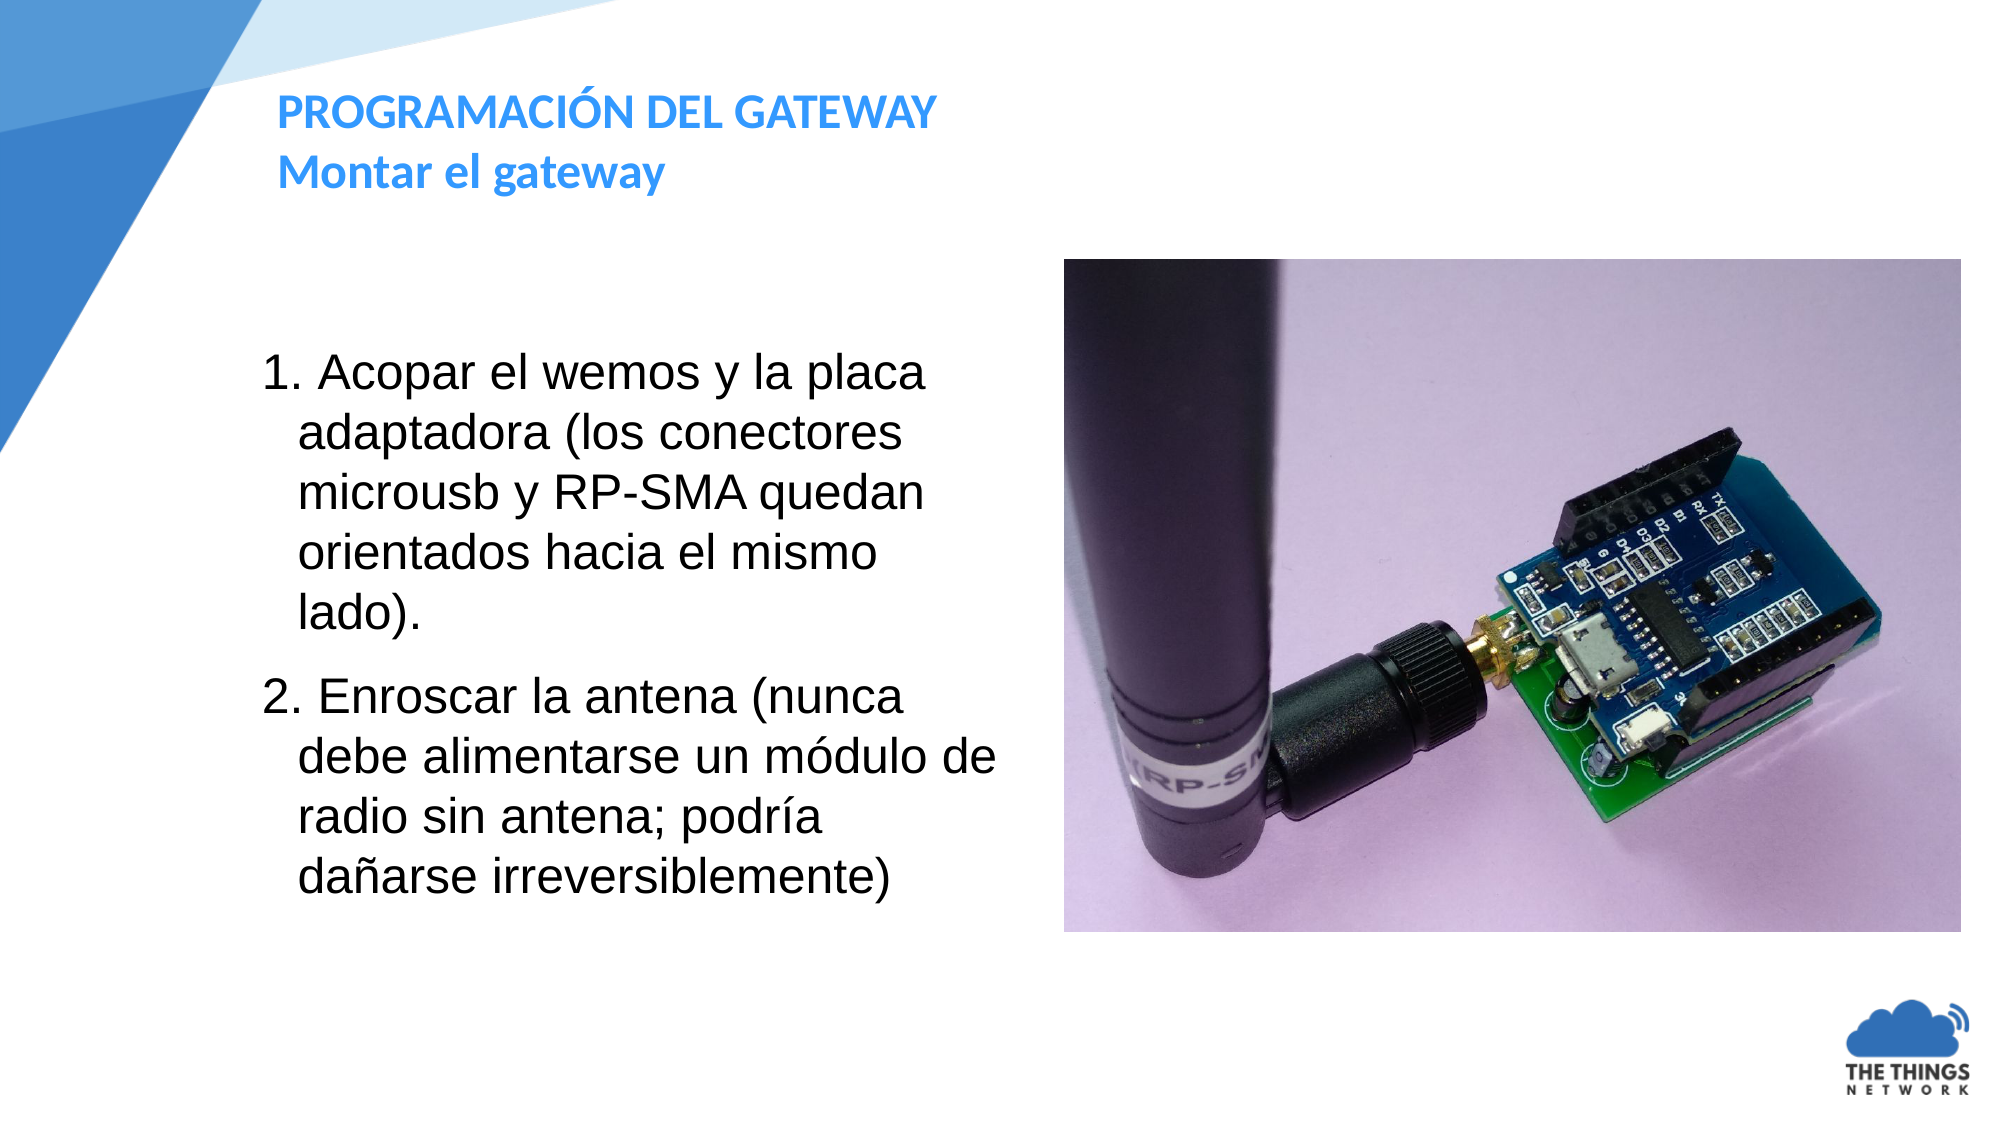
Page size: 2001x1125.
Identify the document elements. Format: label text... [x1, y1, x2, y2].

picture [0, 0, 1970, 1095]
text_box Acopar el wemos y la placa adaptadora (los conectores microusb y RP-SMA quedan orientados hacia el mismo lado). Enroscar la antena (nunca debe alimentarse un módulo de radio sin antena; podría dañarse irreversiblemente) [261, 339, 1004, 1014]
text_box PROGRAMACIÓN DEL GATEWAY Montar el gateway [99, 44, 1900, 233]
